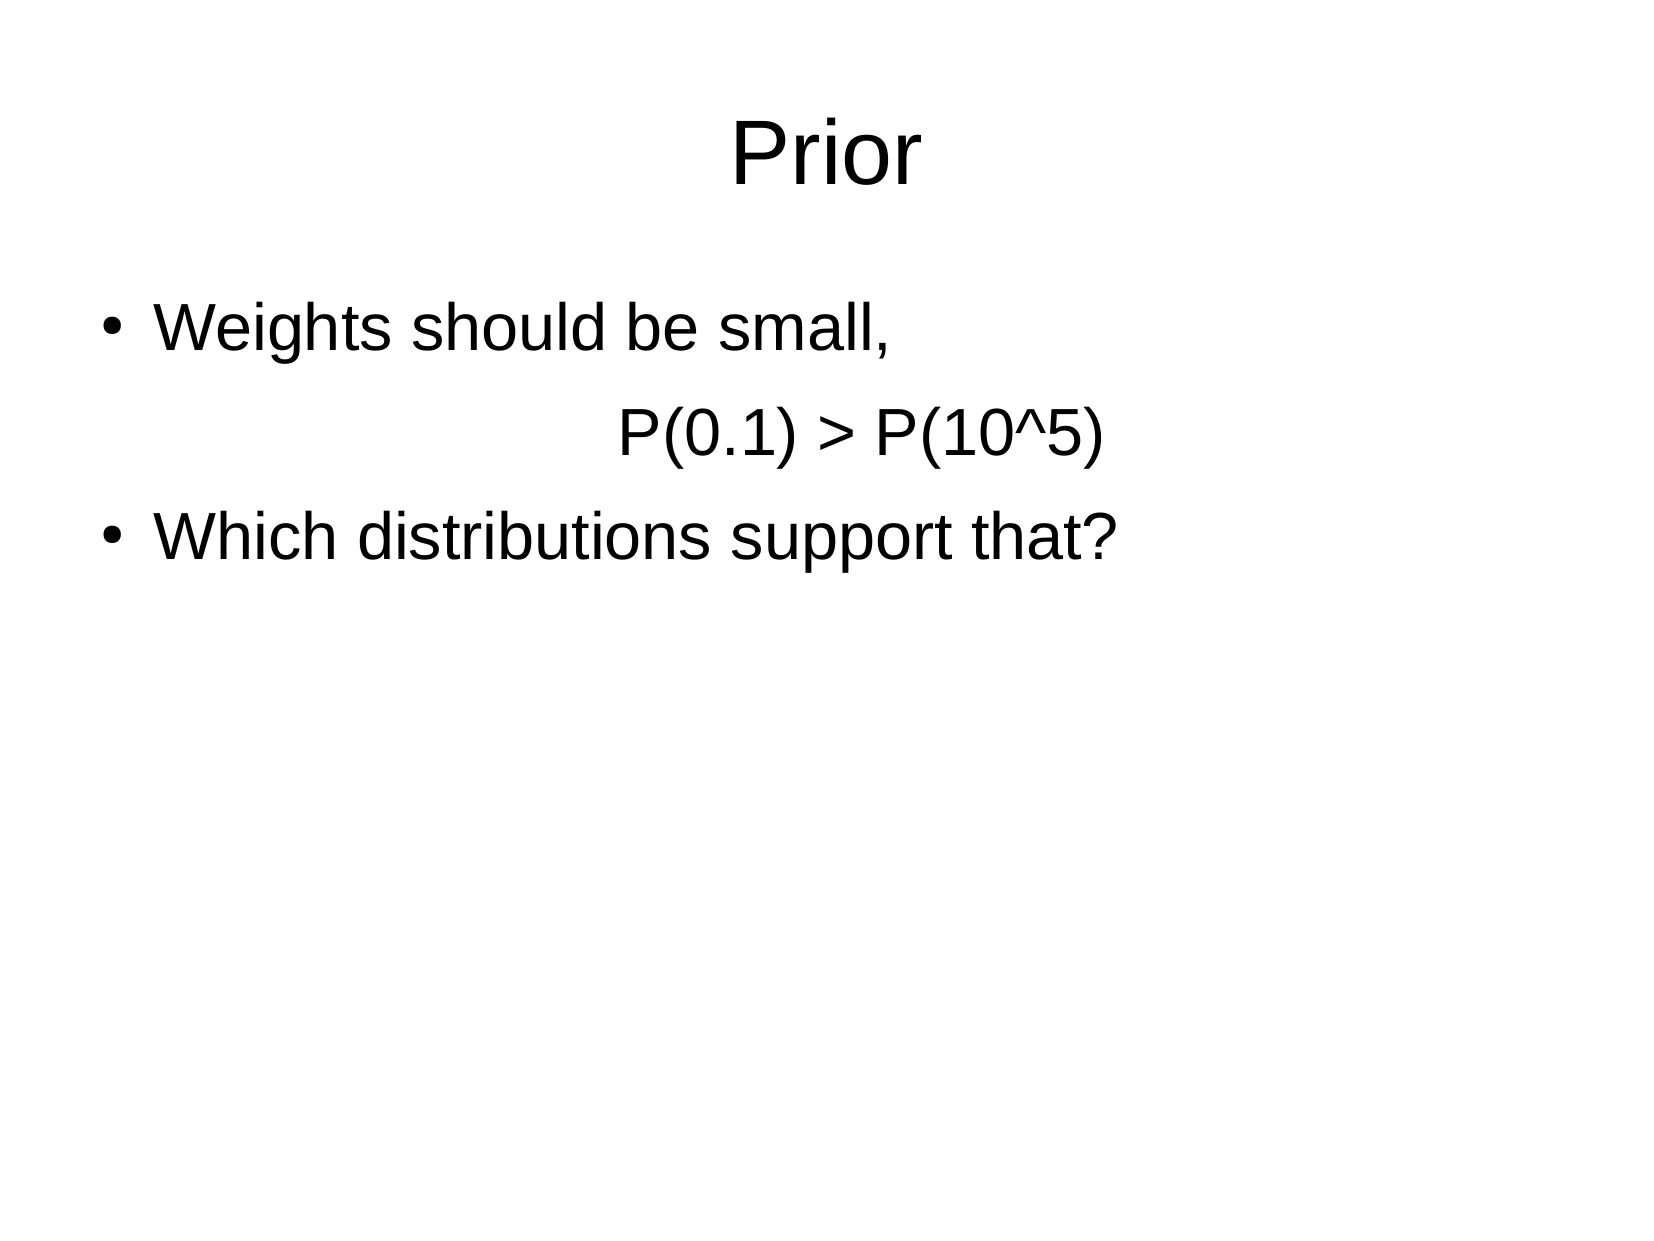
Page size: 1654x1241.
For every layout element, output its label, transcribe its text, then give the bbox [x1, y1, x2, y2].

list Weights should be small, P(0.1) > P(10^5) Which distributions support that? [82, 290, 1571, 1010]
title Prior [82, 49, 1571, 257]
